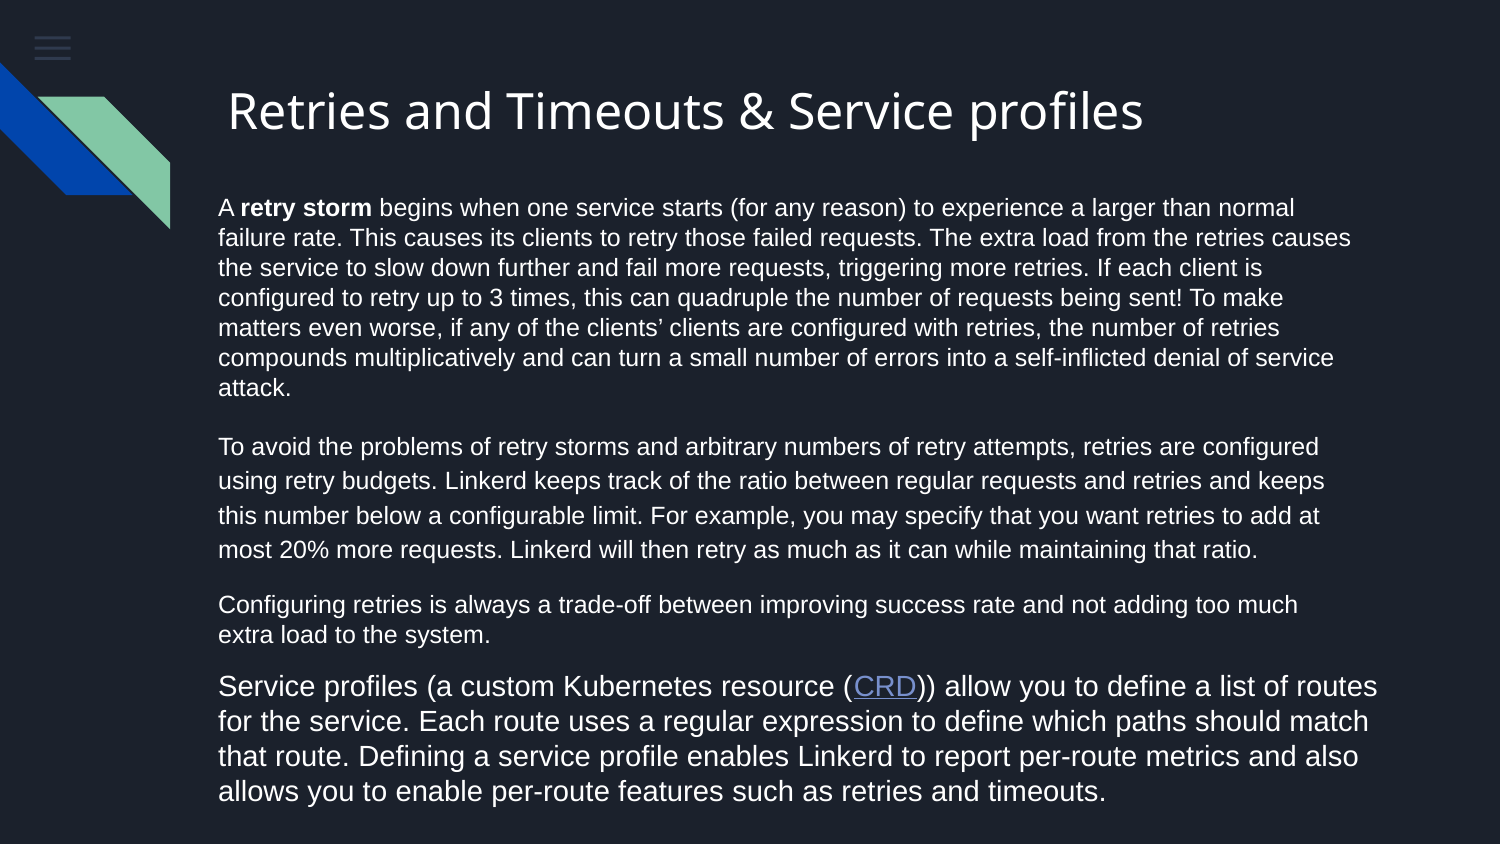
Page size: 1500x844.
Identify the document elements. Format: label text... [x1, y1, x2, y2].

text_box A retry storm begins when one service starts (for any reason) to experience a larger than normal failure rate. This causes its clients to retry those failed requests. The extra load from the retries causes the service to slow down further and fail more requests, triggering more retries. If each client is configured to retry up to 3 times, this can quadruple the number of requests being sent! To make matters even worse, if any of the clients’ clients are configured with retries, the number of retries compounds multiplicatively and can turn a small number of errors into a self-inflicted denial of service attack. To avoid the problems of retry storms and arbitrary numbers of retry attempts, retries are configured using retry budgets. Linkerd keeps track of the ratio between regular requests and retries and keeps this number below a configurable limit. For example, you may specify that you want retries to add at most 20% more requests. Linkerd will then retry as much as it can while maintaining that ratio. Configuring retries is always a trade-off between improving success rate and not adding too much extra load to the system. [203, 146, 1378, 694]
title Retries and Timeouts & Service profiles [212, 64, 1368, 146]
text_box Service profiles (a custom Kubernetes resource (CRD)) allow you to define a list of routes for the service. Each route uses a regular expression to define which paths should match that route. Defining a service profile enables Linkerd to report per-route metrics and also allows you to enable per-route features such as retries and timeouts. [203, 651, 1436, 822]
